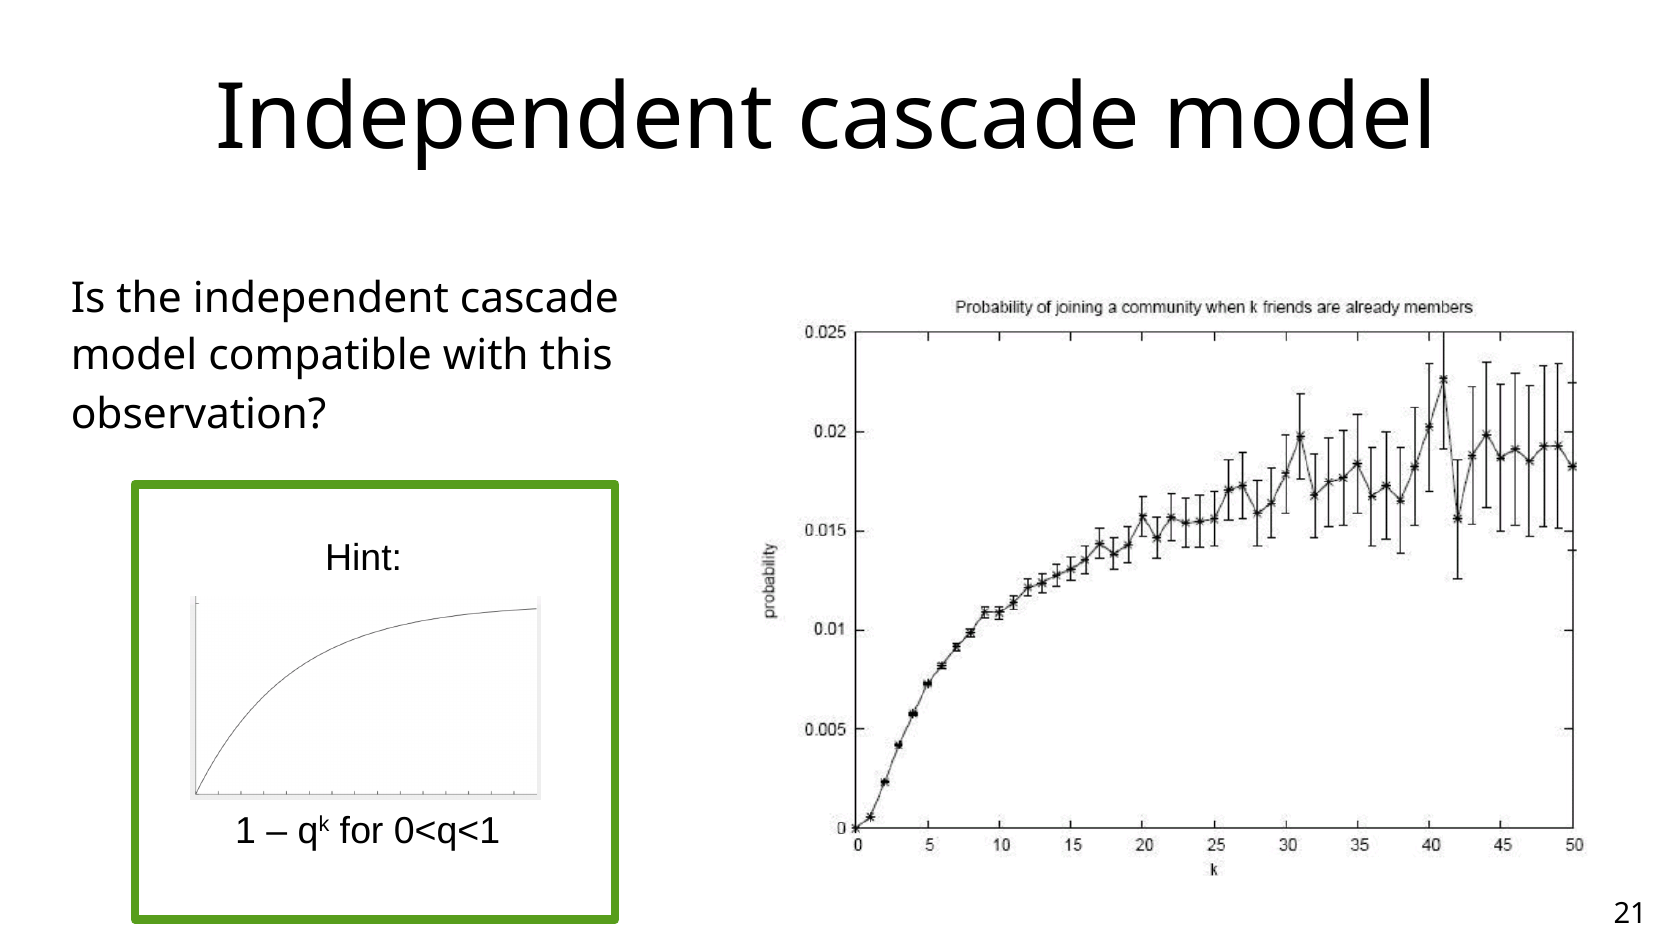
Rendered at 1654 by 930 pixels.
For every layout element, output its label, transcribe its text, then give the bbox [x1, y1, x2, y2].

list Is the independent cascade model compatible with this observation? [70, 266, 724, 442]
picture [735, 269, 1598, 876]
text_box Hint: [310, 529, 418, 587]
text_box 1 – qk for 0<q<1 [220, 802, 516, 860]
picture [190, 596, 541, 800]
title Independent cascade model [82, 1, 1571, 225]
